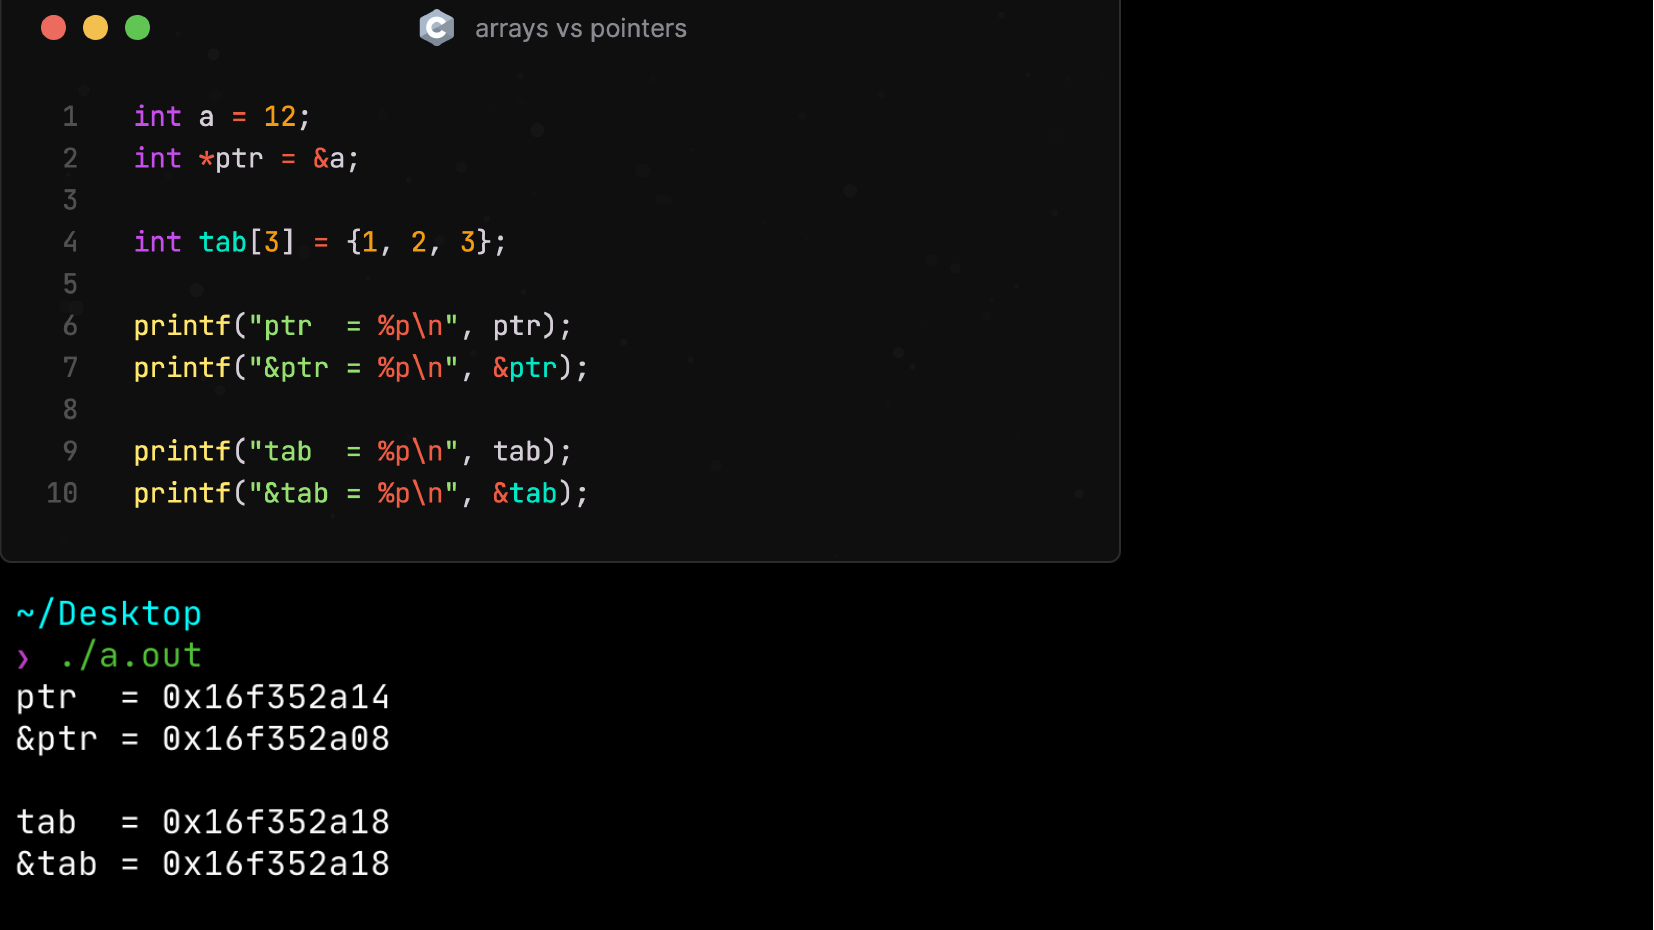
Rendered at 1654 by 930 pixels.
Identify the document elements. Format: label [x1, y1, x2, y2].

picture [5, 579, 429, 901]
picture [0, 0, 1121, 563]
